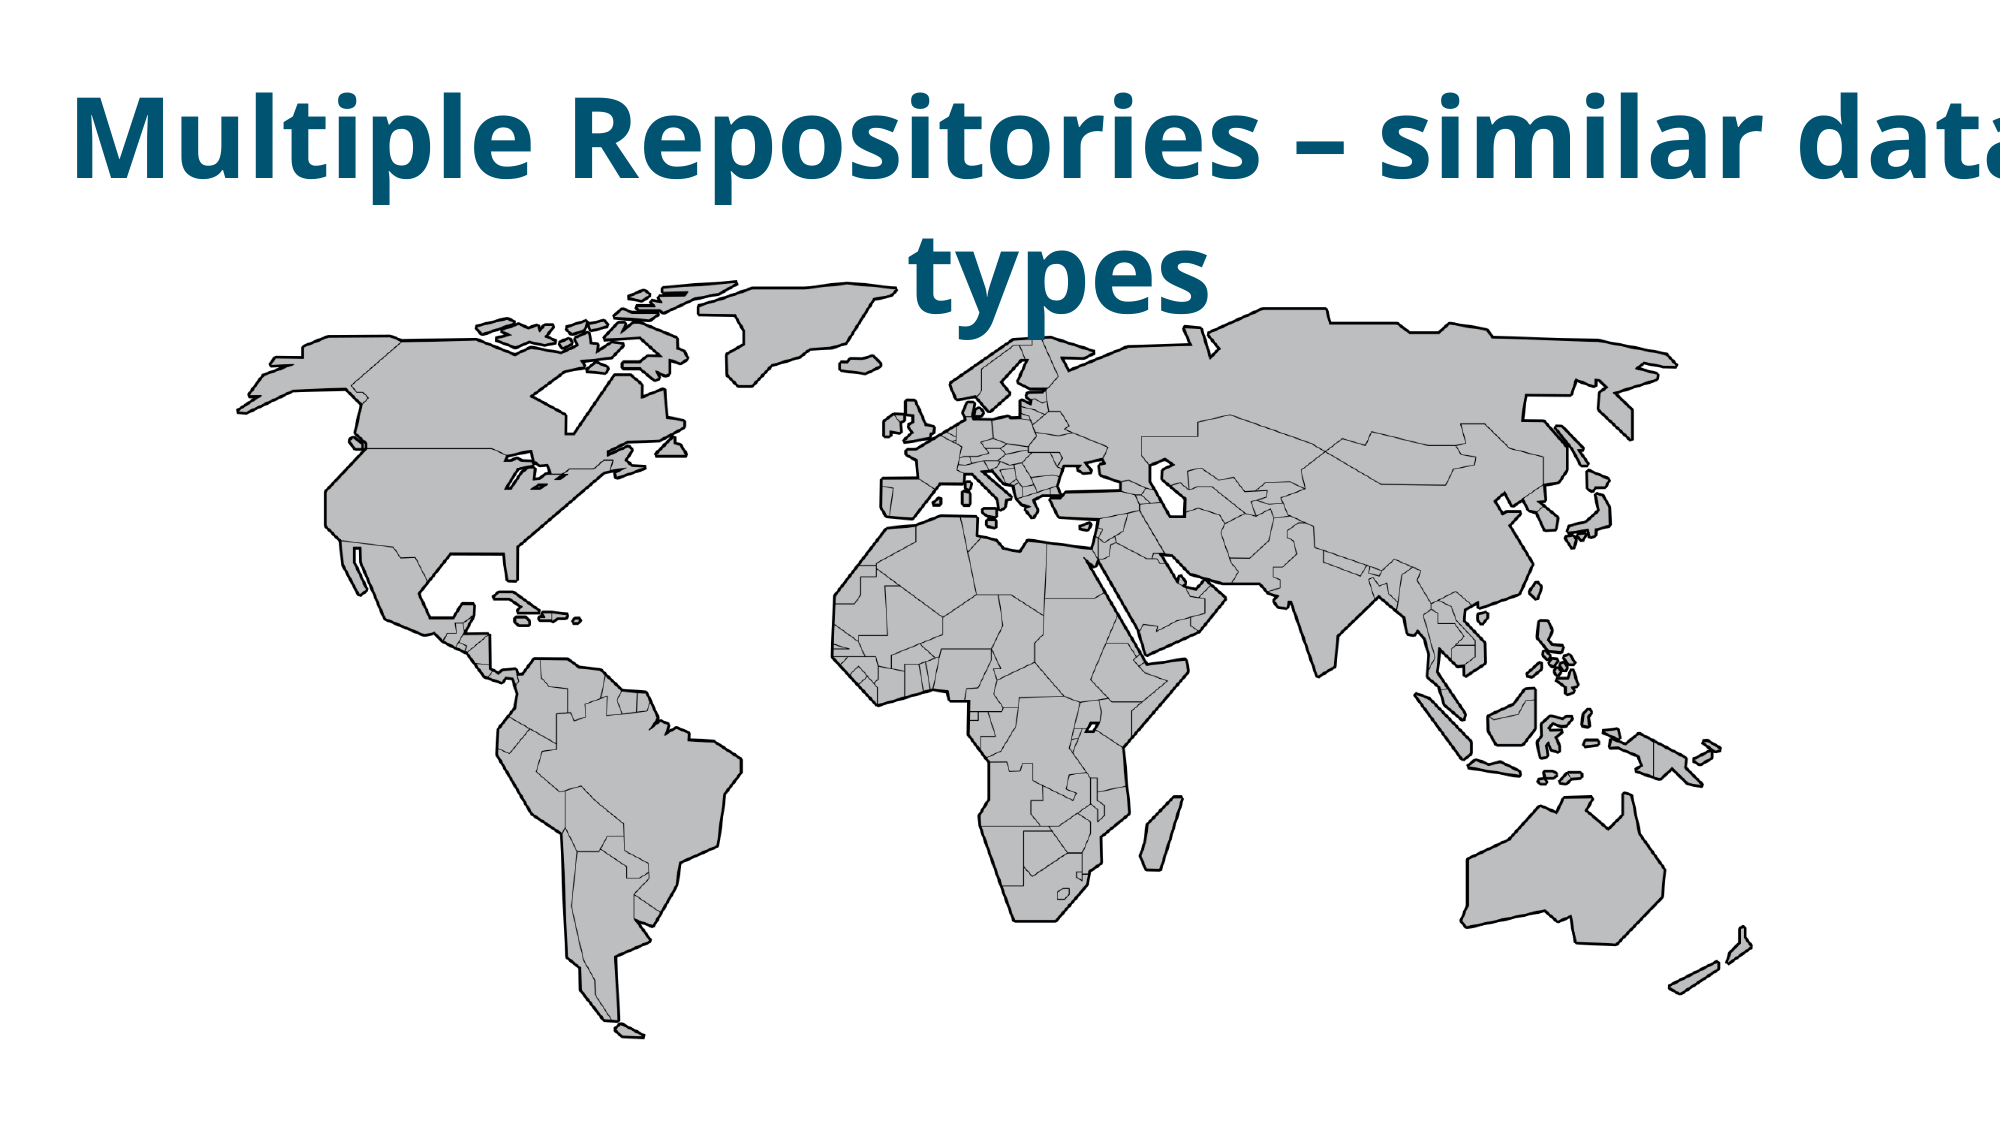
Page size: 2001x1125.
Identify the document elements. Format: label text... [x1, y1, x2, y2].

picture [182, 244, 1772, 1100]
text_box Multiple Repositories – similar data types [1, 59, 2000, 220]
